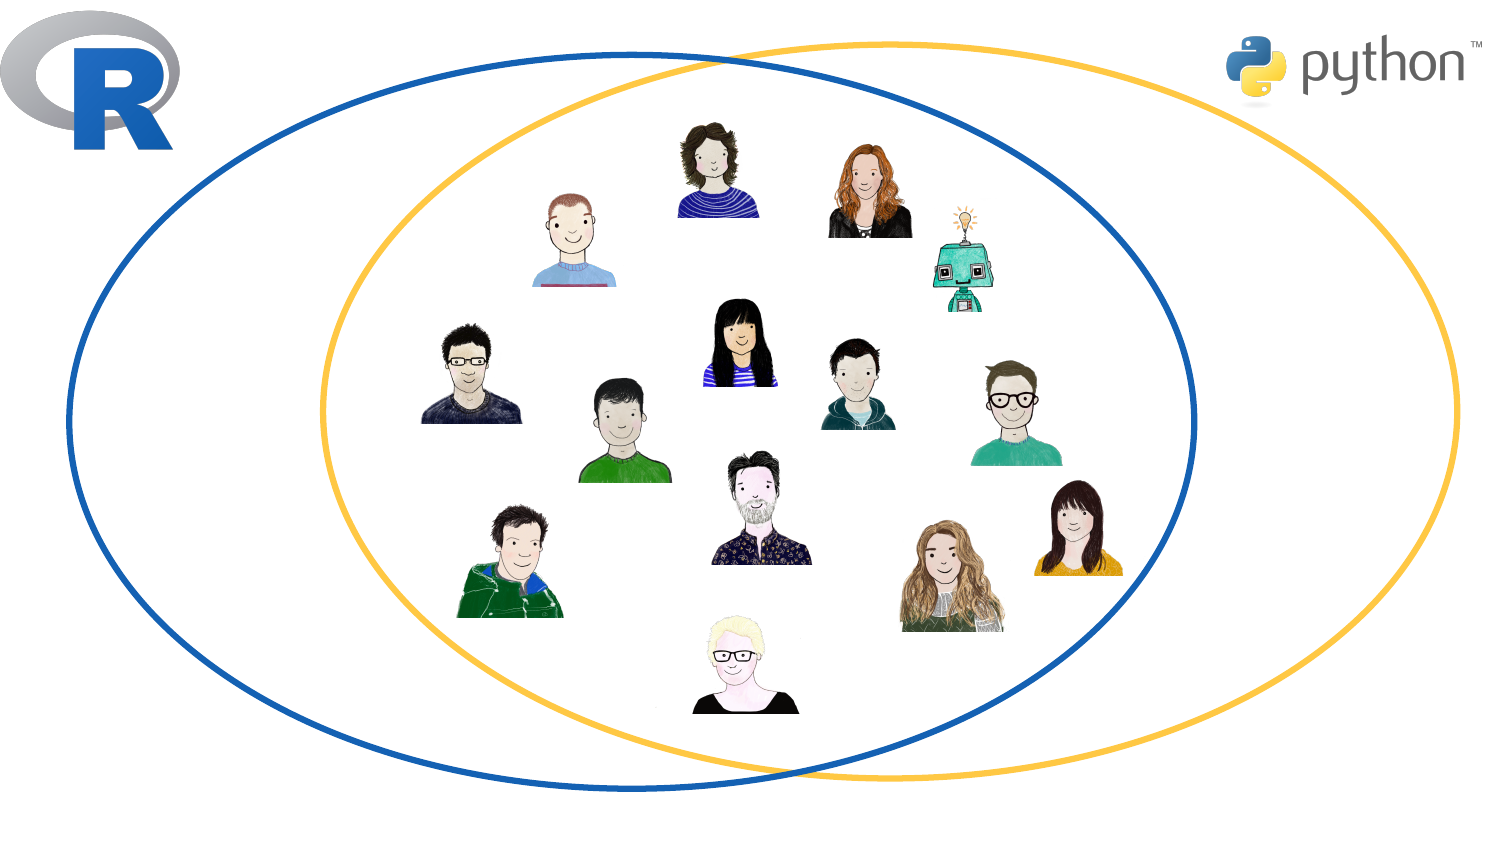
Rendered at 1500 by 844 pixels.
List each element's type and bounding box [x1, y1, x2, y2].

picture [499, 105, 790, 287]
picture [864, 344, 1158, 632]
picture [798, 124, 1042, 312]
picture [655, 591, 818, 714]
picture [0, 10, 180, 150]
picture [398, 286, 924, 618]
picture [1188, 0, 1500, 182]
